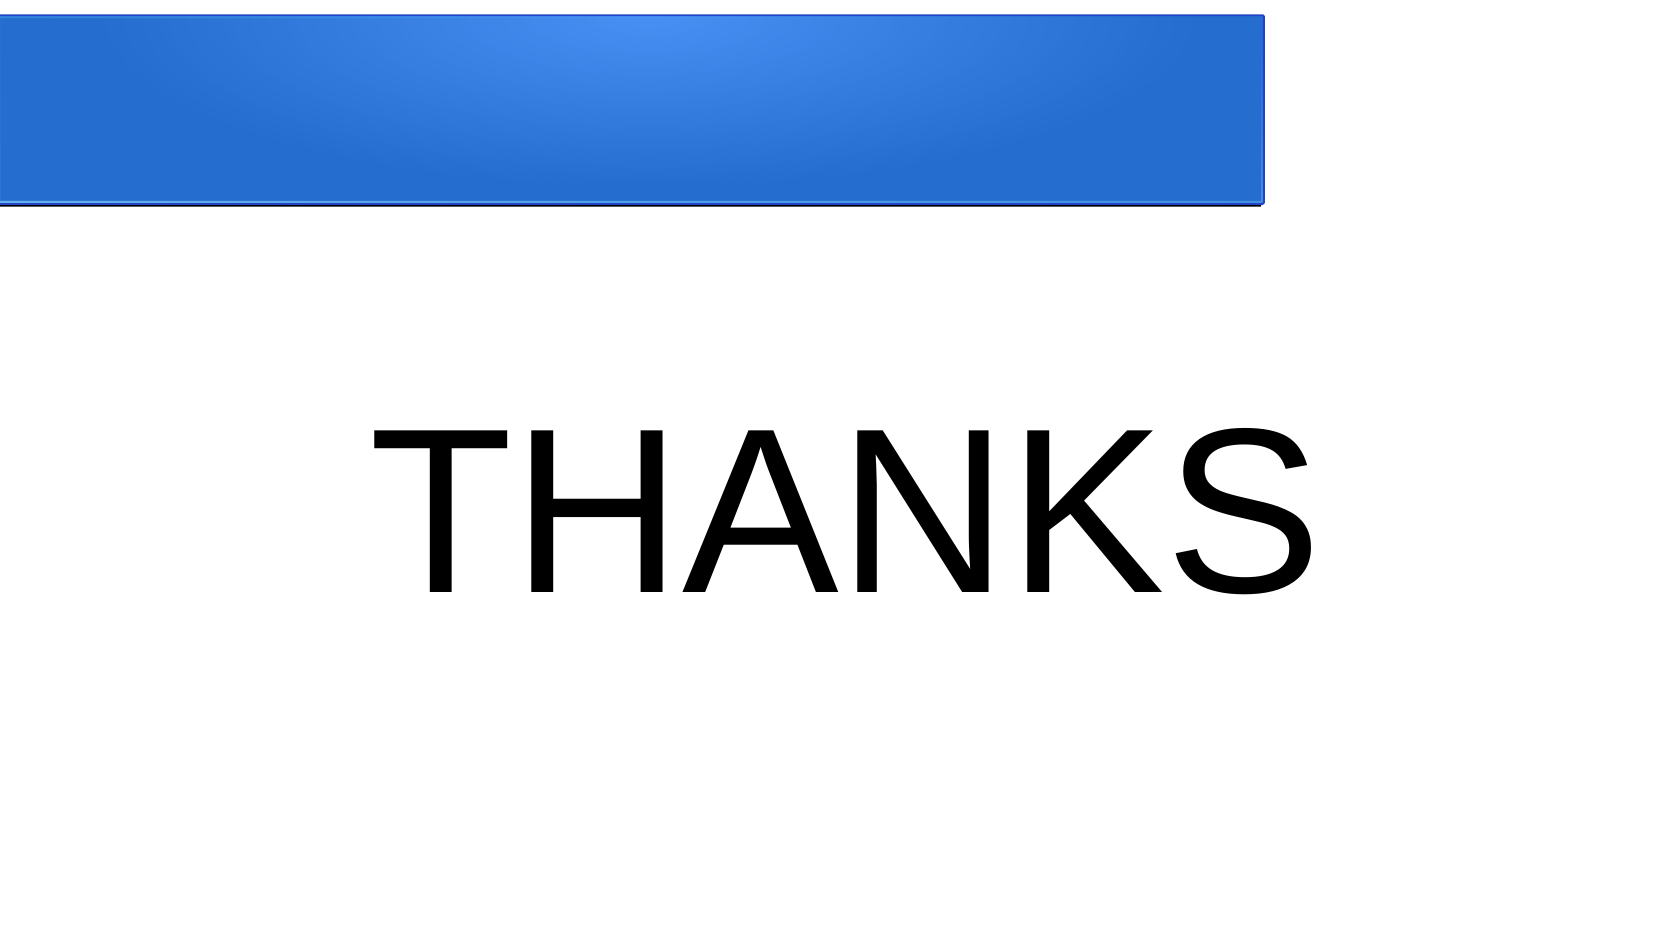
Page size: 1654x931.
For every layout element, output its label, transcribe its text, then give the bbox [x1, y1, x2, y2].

text_box THANKS [354, 372, 1382, 650]
